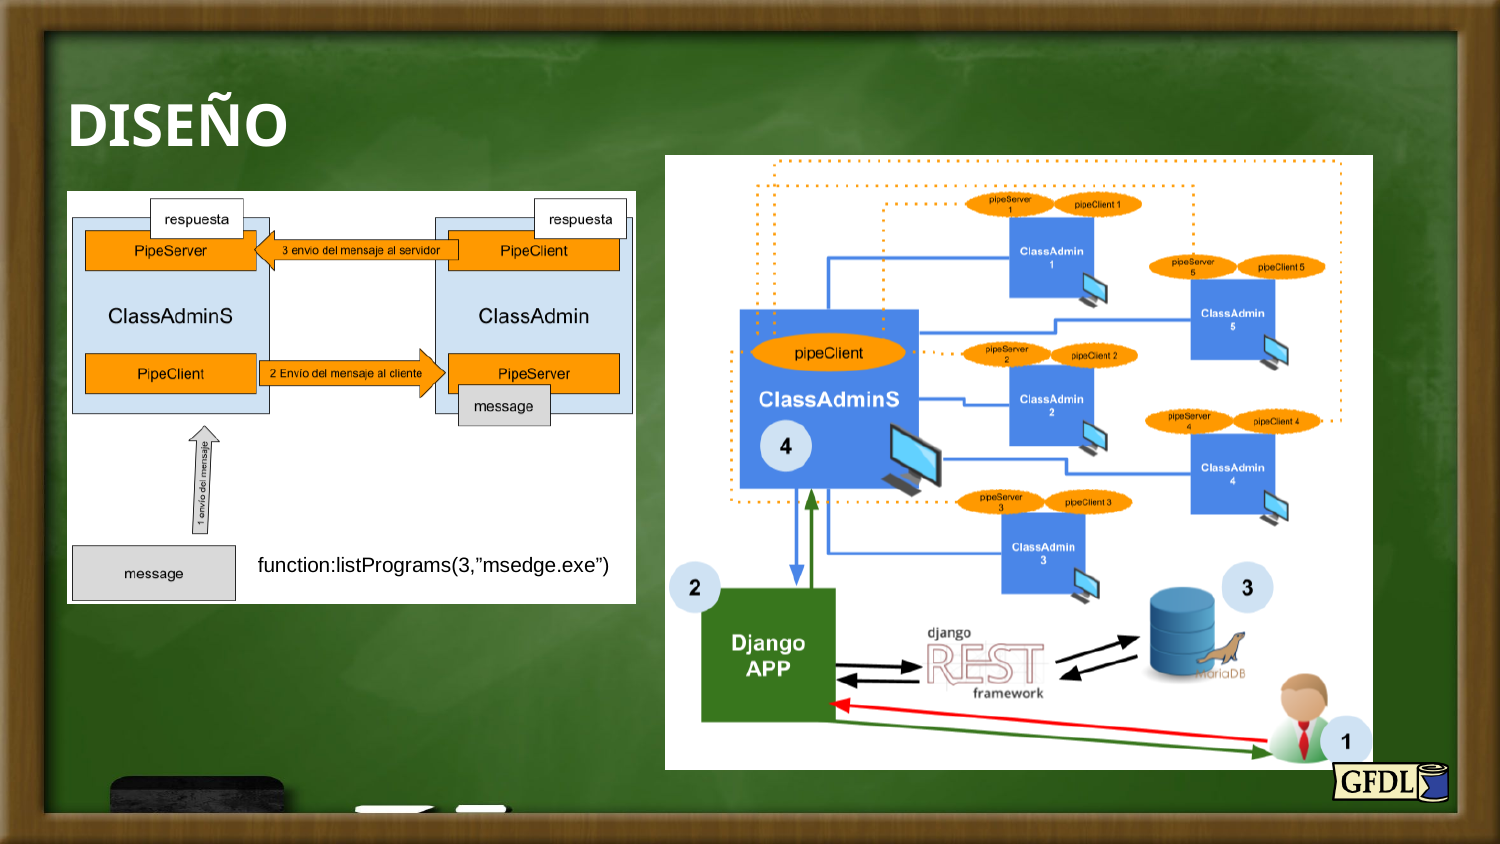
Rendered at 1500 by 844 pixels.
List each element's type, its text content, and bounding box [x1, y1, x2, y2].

text_box function:listPrograms(3,”msedge.exe”) [242, 536, 636, 592]
title DISEÑO [51, 72, 1449, 167]
picture [0, 0, 1500, 844]
